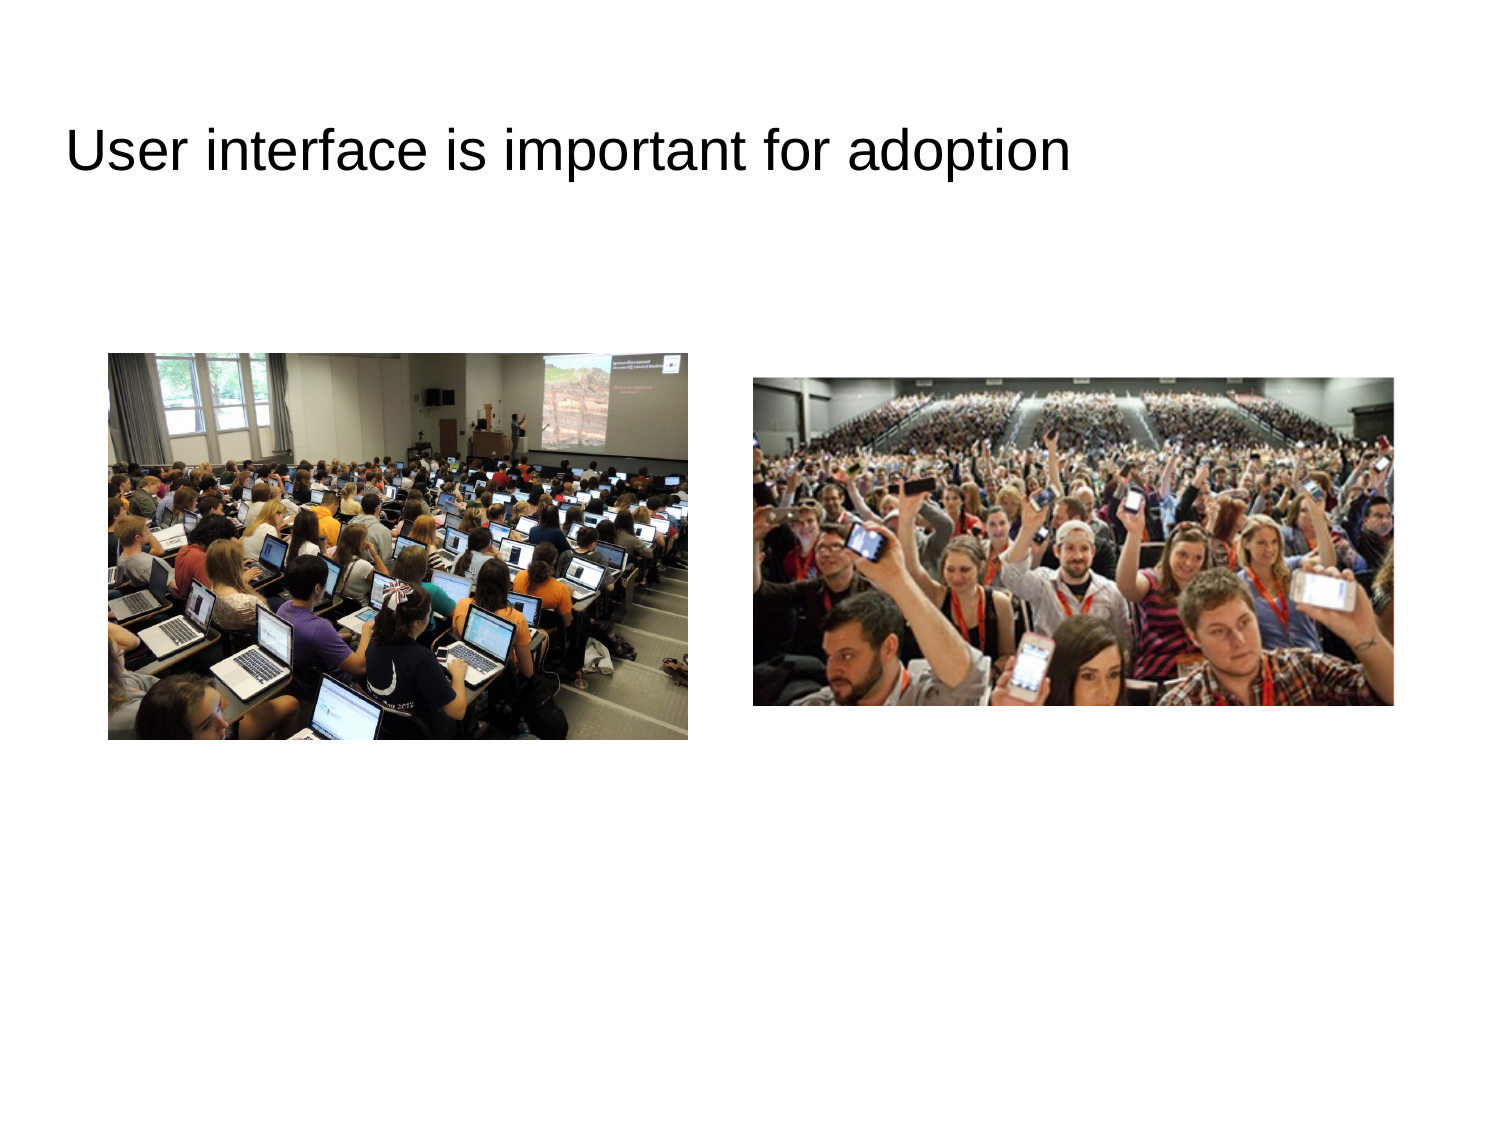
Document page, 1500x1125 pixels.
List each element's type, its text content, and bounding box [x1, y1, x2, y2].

picture [753, 370, 1402, 706]
text_box User interface is important for adoption [51, 97, 1449, 223]
picture [108, 353, 688, 740]
